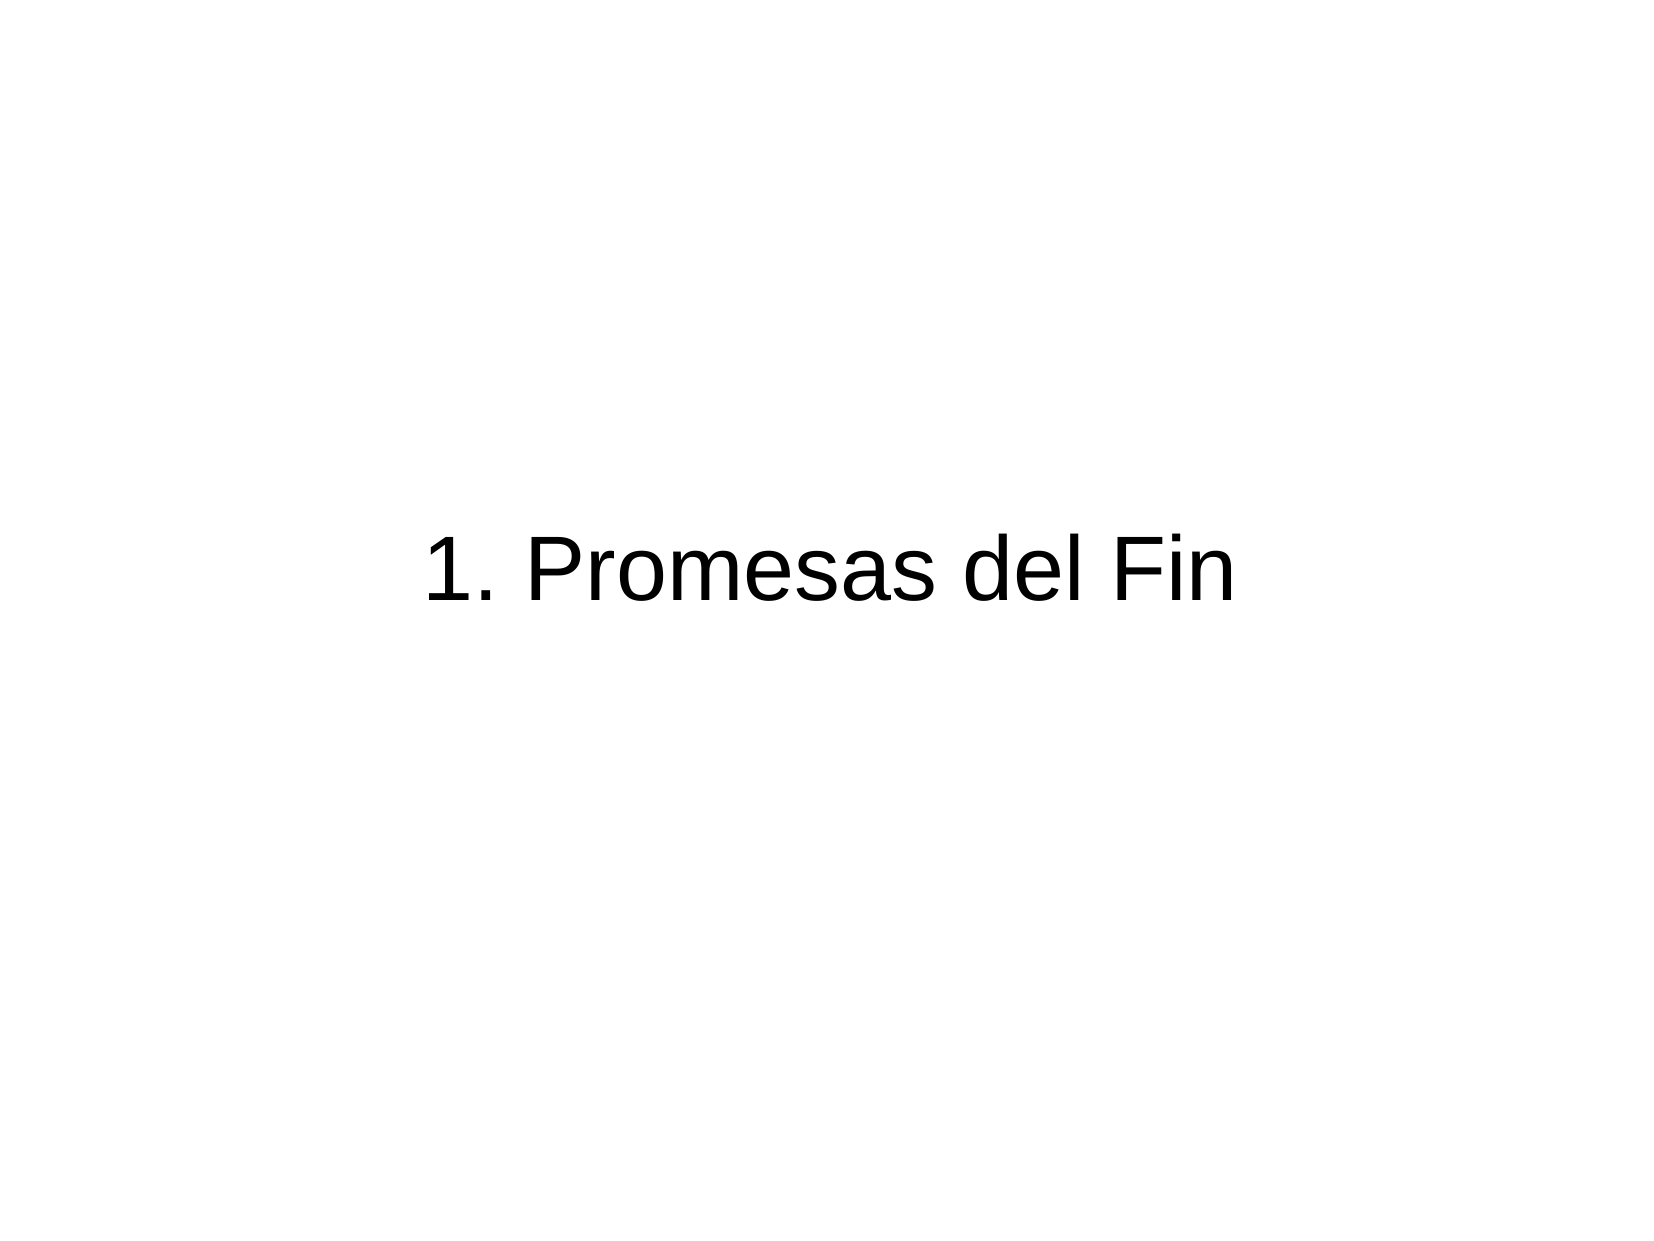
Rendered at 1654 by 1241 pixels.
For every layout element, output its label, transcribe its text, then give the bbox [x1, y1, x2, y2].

title 1. Promesas del Fin [86, 465, 1576, 673]
